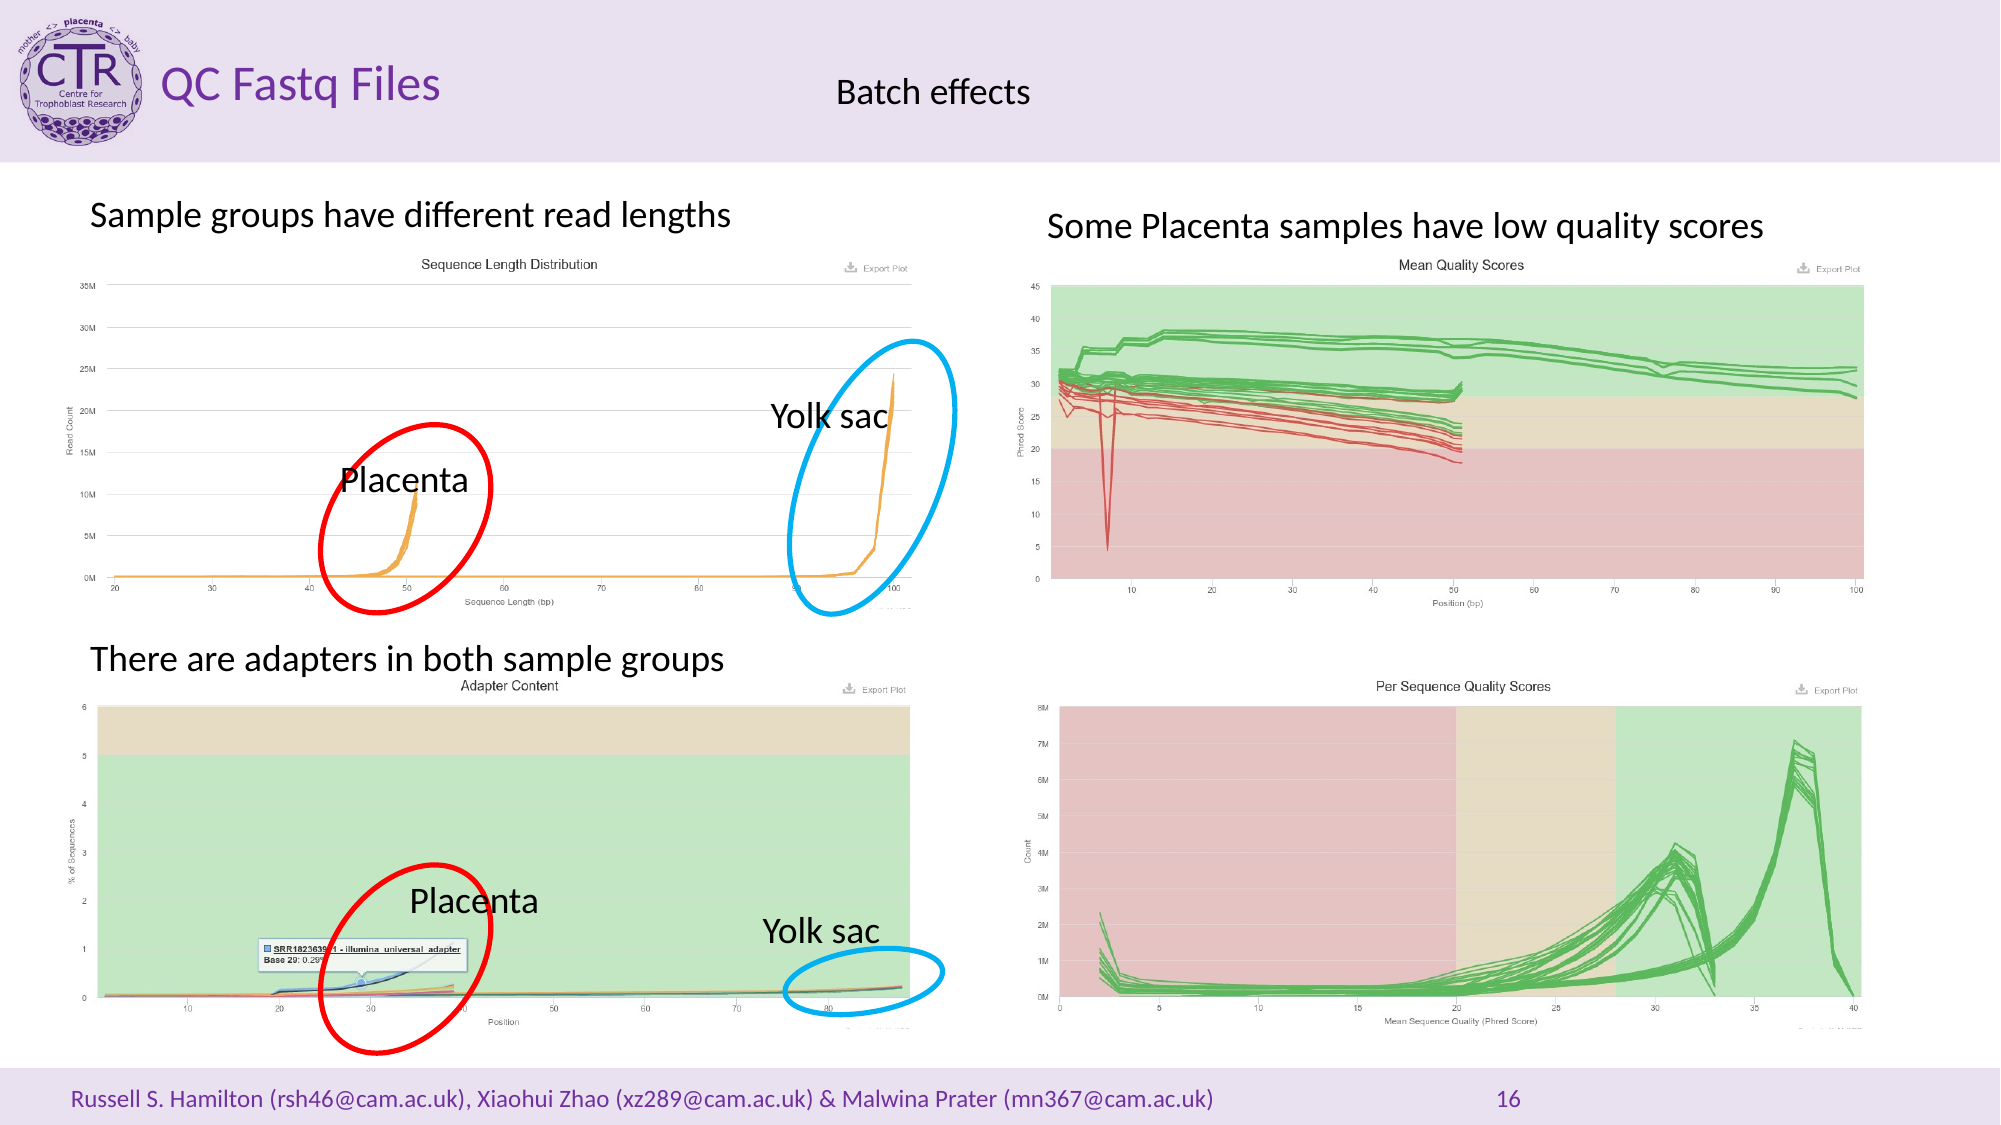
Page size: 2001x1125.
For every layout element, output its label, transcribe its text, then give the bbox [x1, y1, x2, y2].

text_box Placenta [324, 447, 487, 508]
text_box There are adapters in both sample groups [75, 626, 748, 688]
picture [55, 254, 917, 609]
picture [861, 549, 917, 609]
text_box Placenta [394, 868, 557, 930]
picture [1013, 673, 1865, 1029]
picture [788, 952, 916, 1011]
text_box Sample groups have different read lengths [75, 182, 756, 243]
text_box Russell S. Hamilton (rsh46@cam.ac.uk), Xiaohui Zhao (xz289@cam.ac.uk) & Malwina Prater (mn367@cam.ac.uk) 16 [56, 1075, 1910, 1120]
text_box Batch effects [821, 59, 1050, 121]
text_box Yolk sac [747, 899, 897, 960]
text_box QC Fastq Files [145, 43, 459, 119]
picture [324, 508, 485, 609]
picture [324, 880, 488, 1029]
picture [793, 345, 917, 609]
text_box [0, 1068, 2000, 1125]
picture [1009, 254, 1870, 609]
text_box [0, 0, 2000, 162]
picture [57, 673, 916, 1029]
text_box Some Placenta samples have low quality scores [1032, 193, 1789, 255]
text_box Yolk sac [755, 383, 905, 445]
picture [382, 428, 475, 447]
